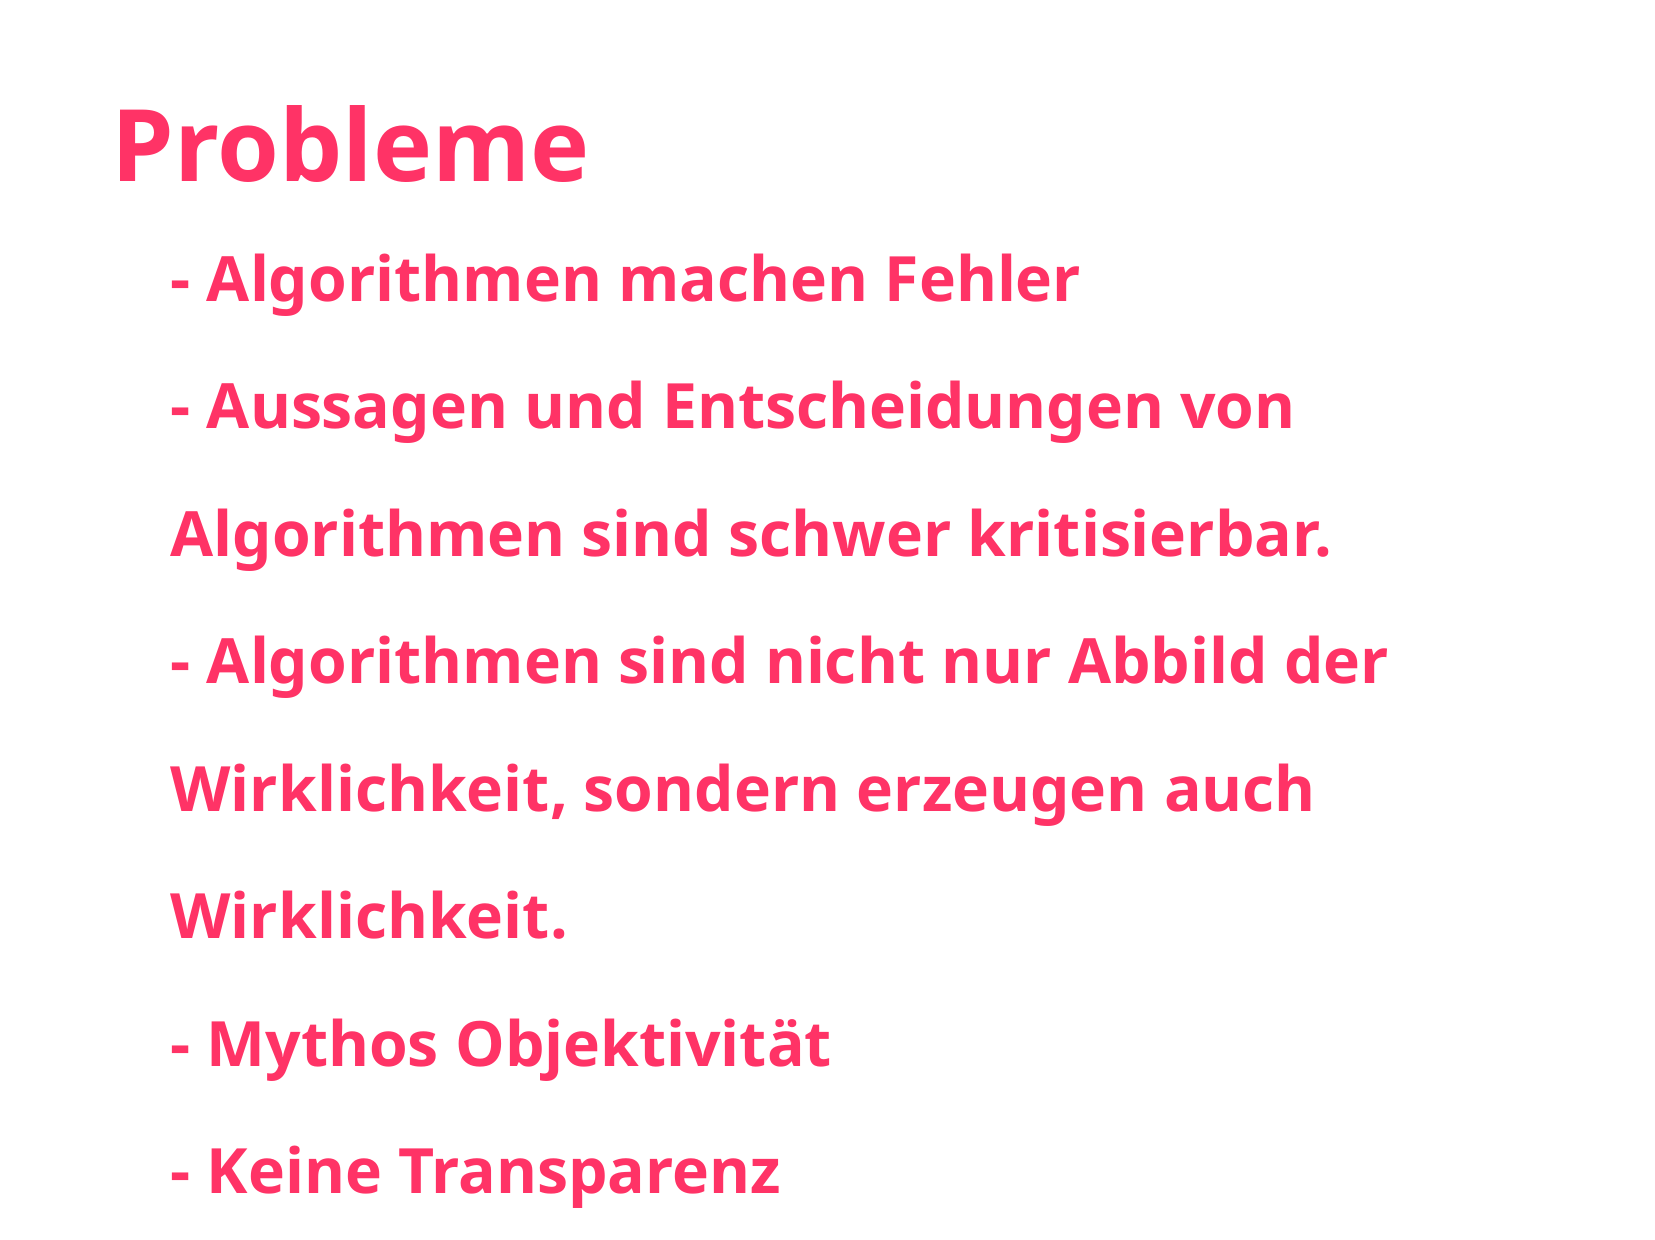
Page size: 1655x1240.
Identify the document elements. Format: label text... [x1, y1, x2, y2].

text_box Probleme [96, 67, 1447, 195]
title - Algorithmen machen Fehler - Aussagen und Entscheidungen von Algorithmen sind schwer kritisierbar. - Algorithmen sind nicht nur Abbild der Wirklichkeit, sondern erzeugen auch Wirklichkeit. - Mythos Objektivität - Keine Transparenz [135, 299, 1531, 1105]
